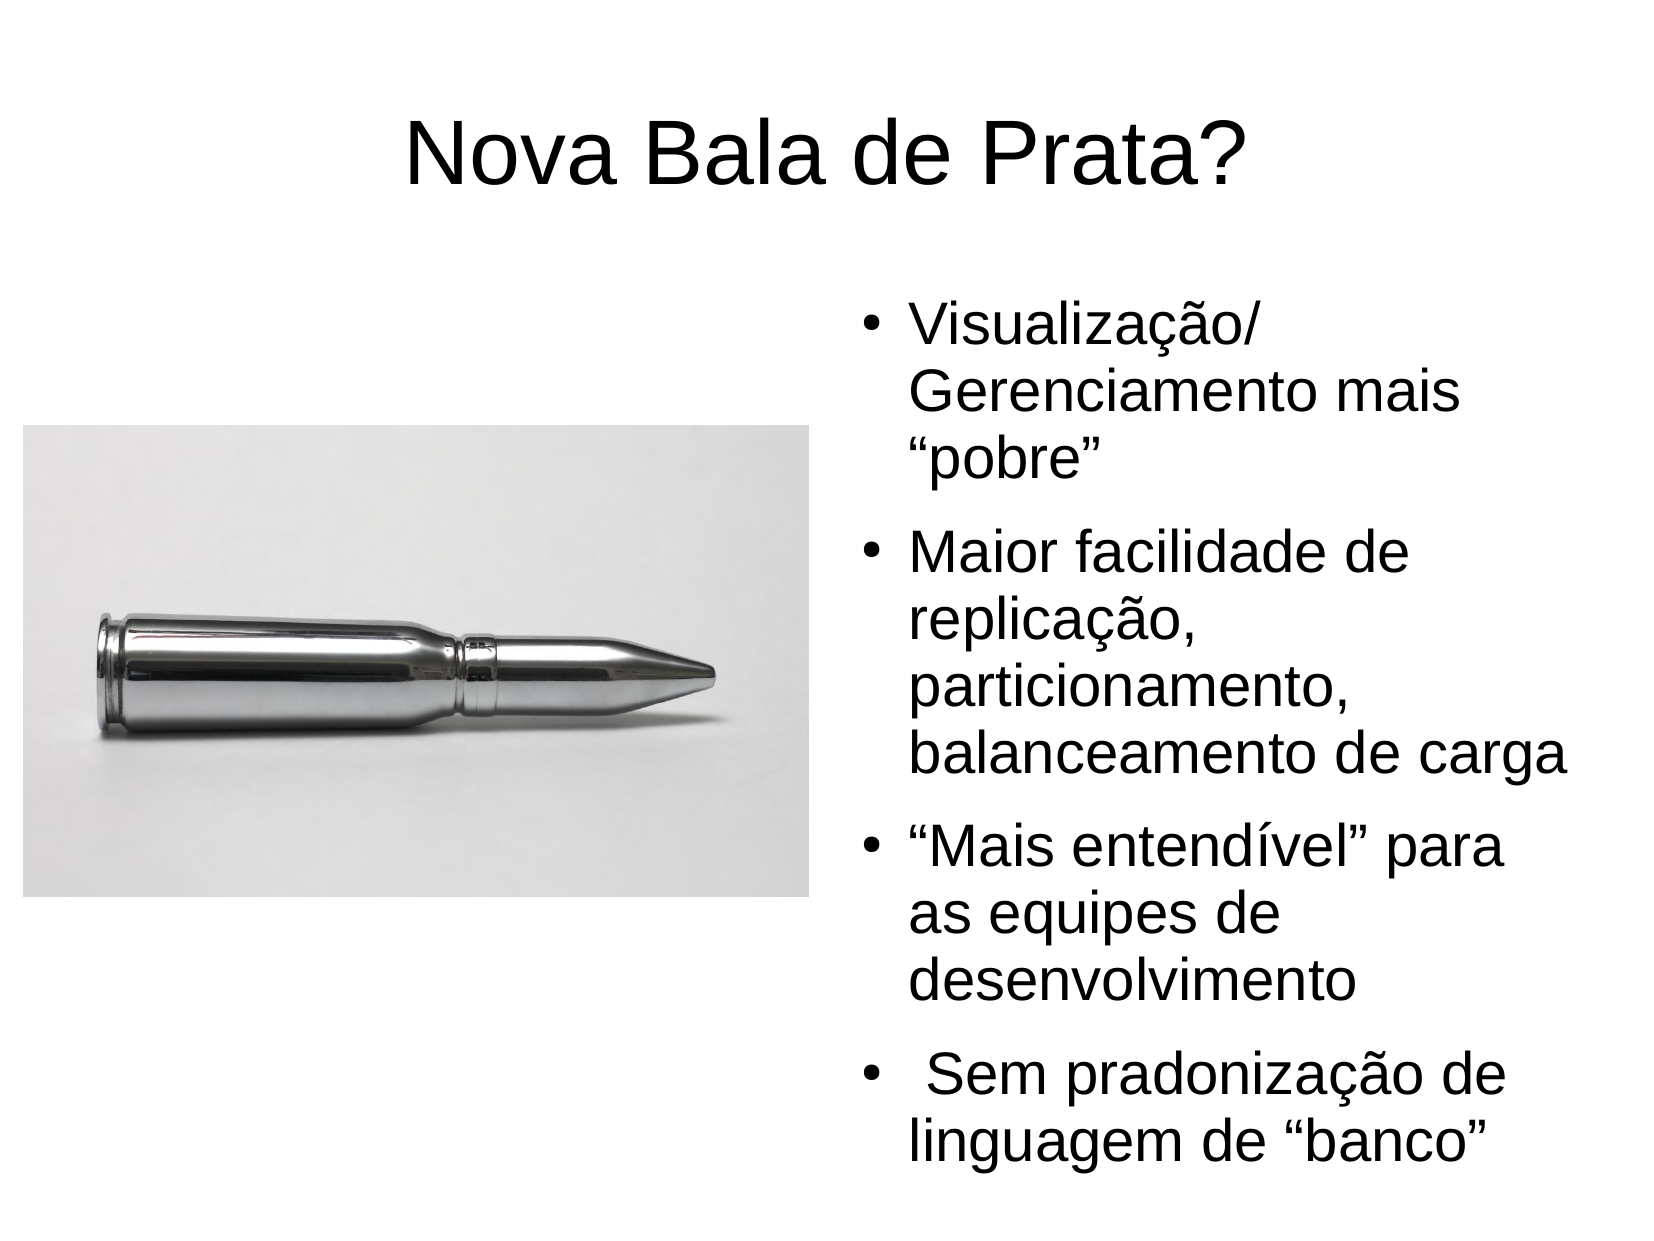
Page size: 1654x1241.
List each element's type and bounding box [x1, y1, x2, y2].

picture [23, 425, 809, 897]
